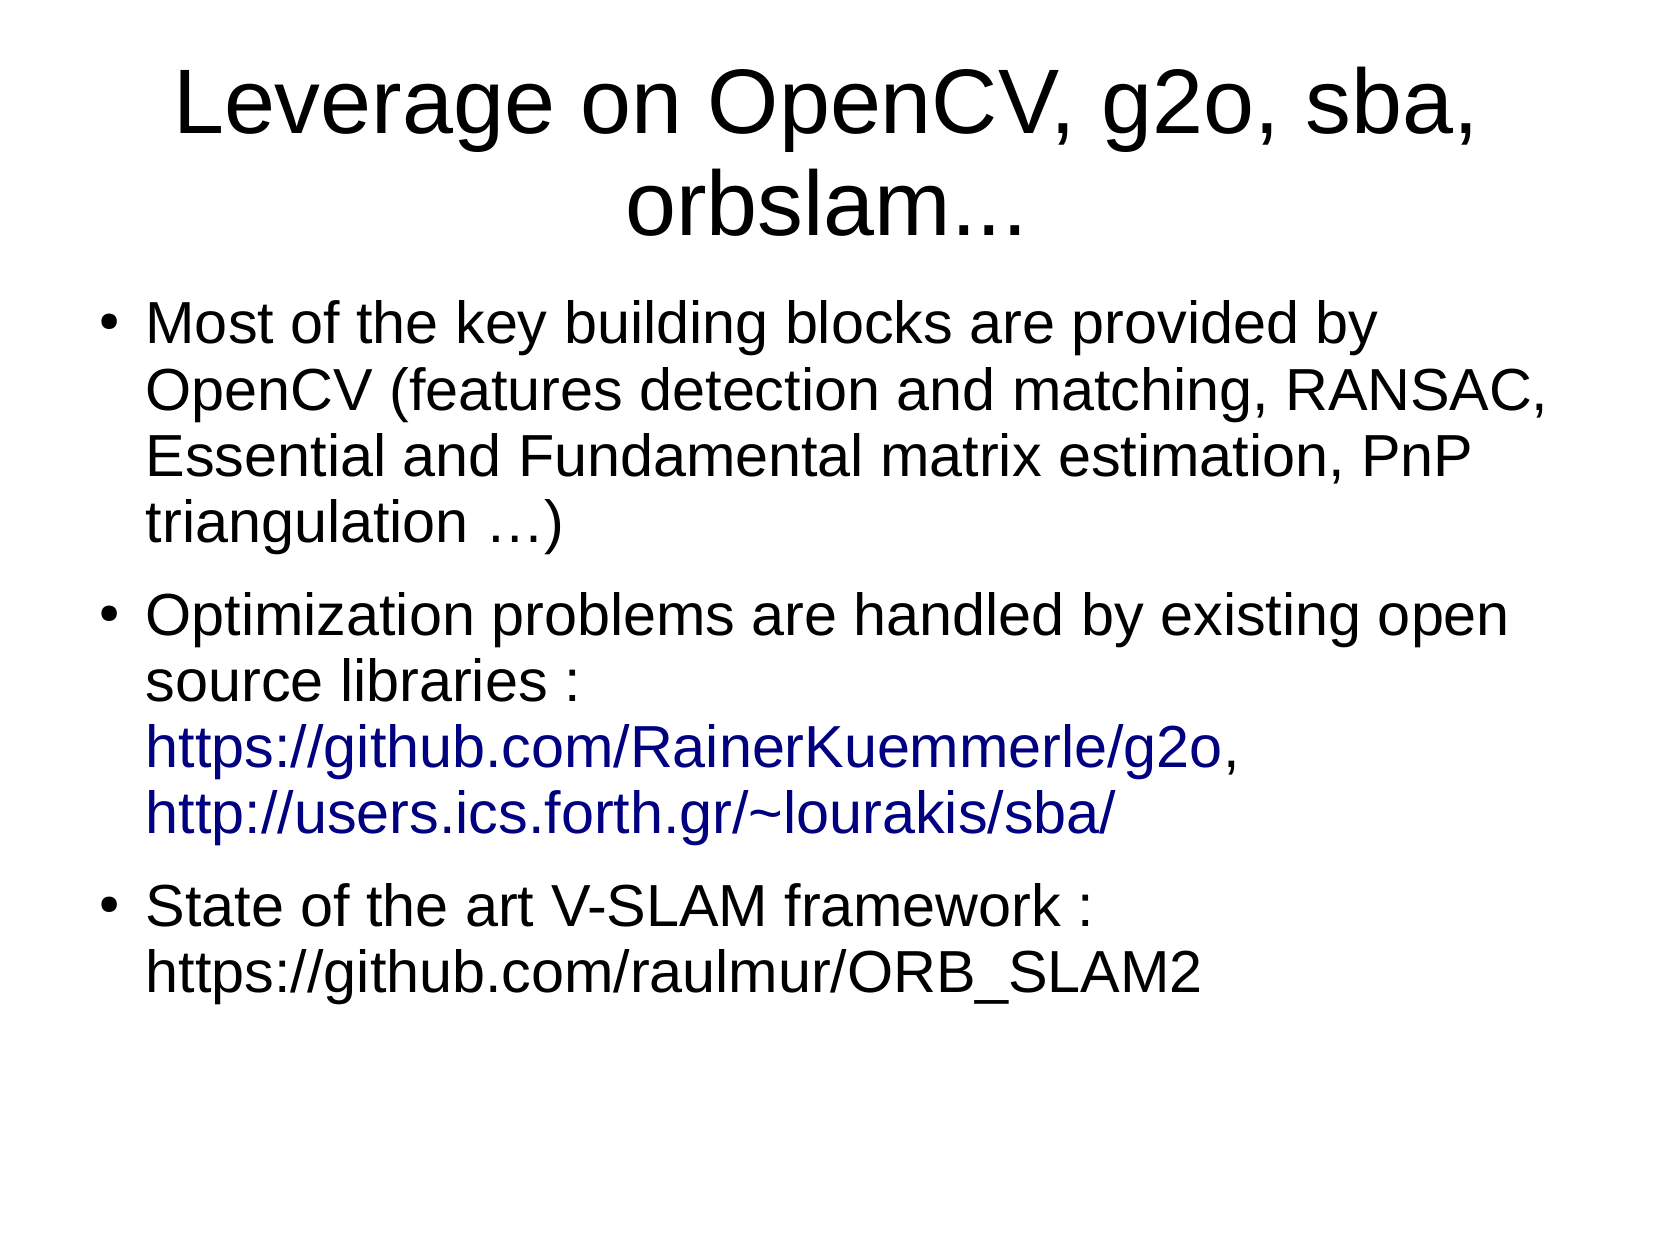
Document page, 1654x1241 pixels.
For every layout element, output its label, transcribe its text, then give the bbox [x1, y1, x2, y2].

list Most of the key building blocks are provided by OpenCV (features detection and matching, RANSAC, Essential and Fundamental matrix estimation, PnP triangulation …) Optimization problems are handled by existing open source libraries : https://github.com/RainerKuemmerle/g2o, http://users.ics.forth.gr/~lourakis/sba/ State of the art V-SLAM framework : https://github.com/raulmur/ORB_SLAM2 [82, 290, 1571, 1010]
title Leverage on OpenCV, g2o, sba, orbslam... [82, 49, 1571, 257]
